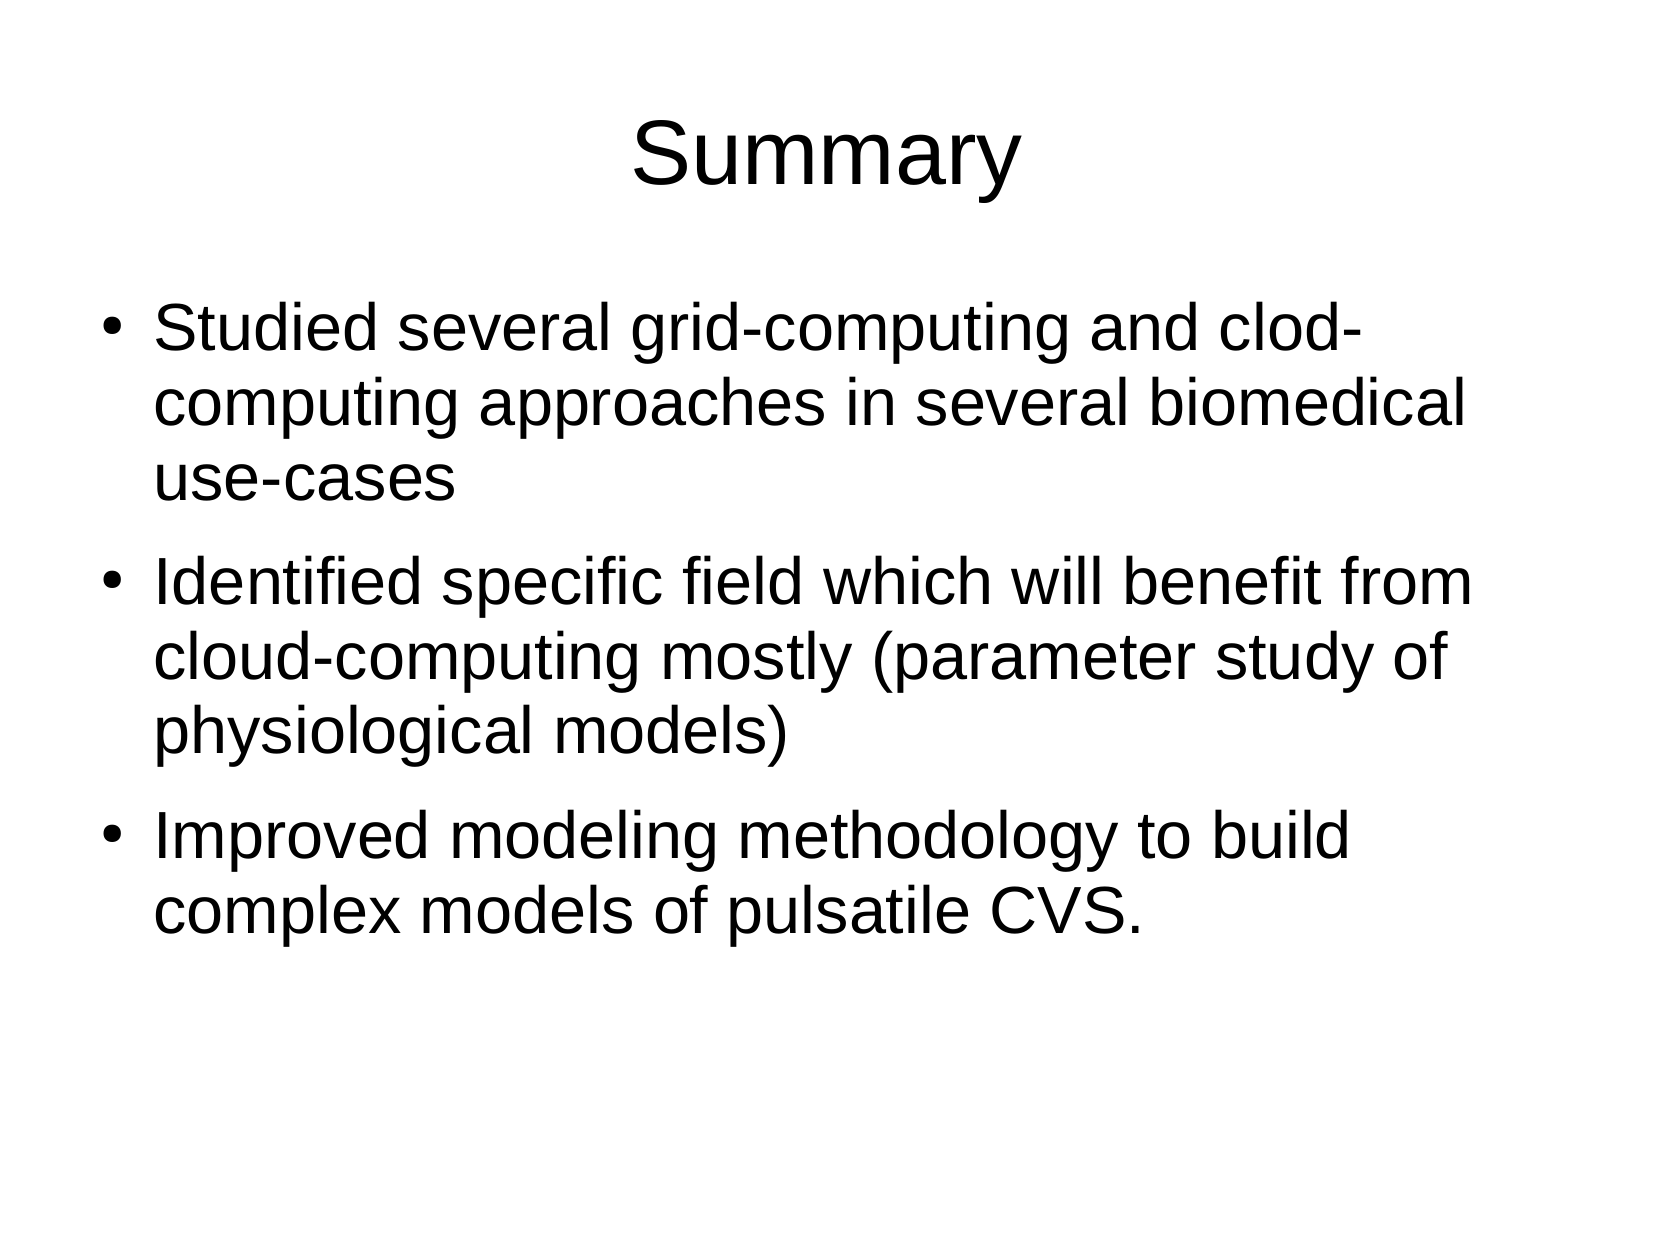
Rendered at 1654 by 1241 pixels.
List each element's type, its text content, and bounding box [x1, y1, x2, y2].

title Summary [82, 49, 1571, 257]
list Studied several grid-computing and clod-computing approaches in several biomedical use-cases Identified specific field which will benefit from cloud-computing mostly (parameter study of physiological models) Improved modeling methodology to build complex models of pulsatile CVS. [82, 290, 1571, 1010]
